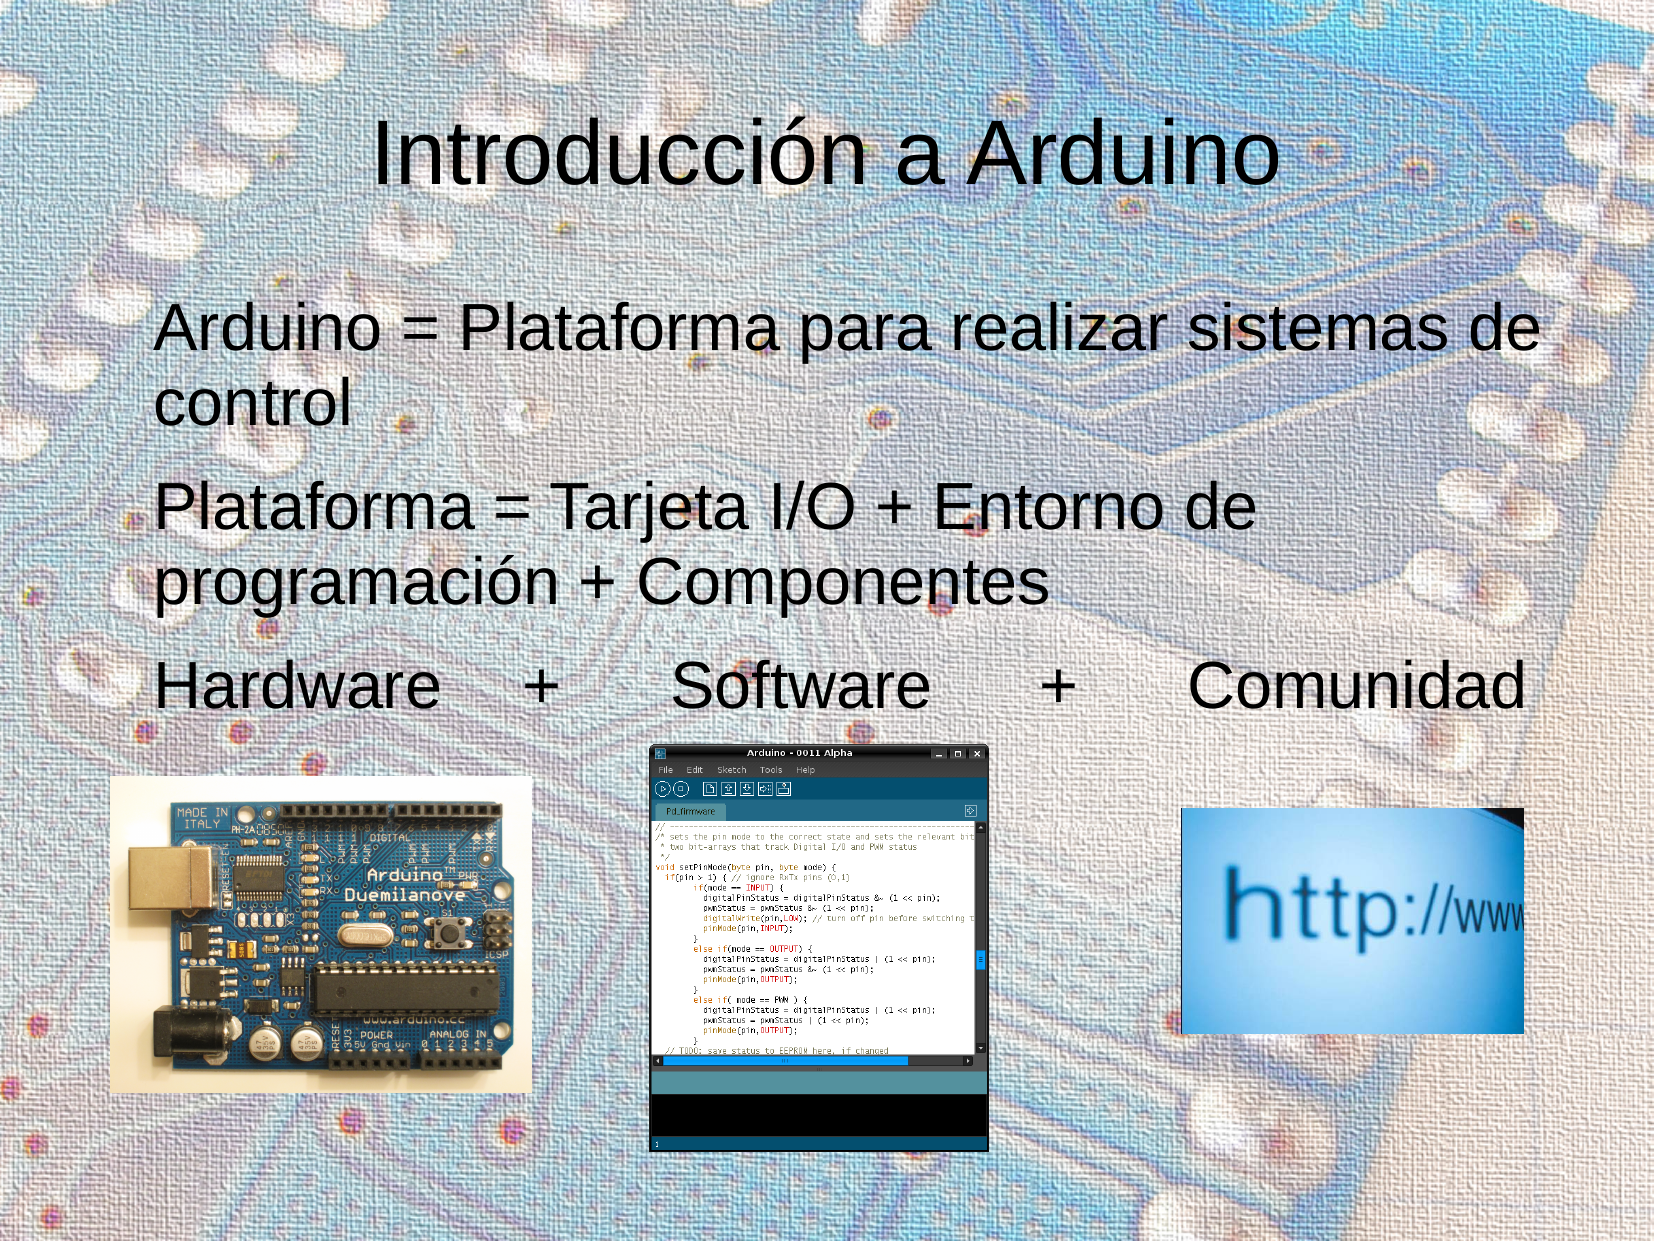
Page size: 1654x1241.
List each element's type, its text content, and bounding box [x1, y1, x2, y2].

title Introducción a Arduino [82, 49, 1571, 257]
list Arduino = Plataforma para realizar sistemas de control Plataforma = Tarjeta I/O + Entorno de programación + Componentes Hardware + Software + Comunidad [82, 290, 1571, 1109]
picture [0, 0, 1654, 1241]
